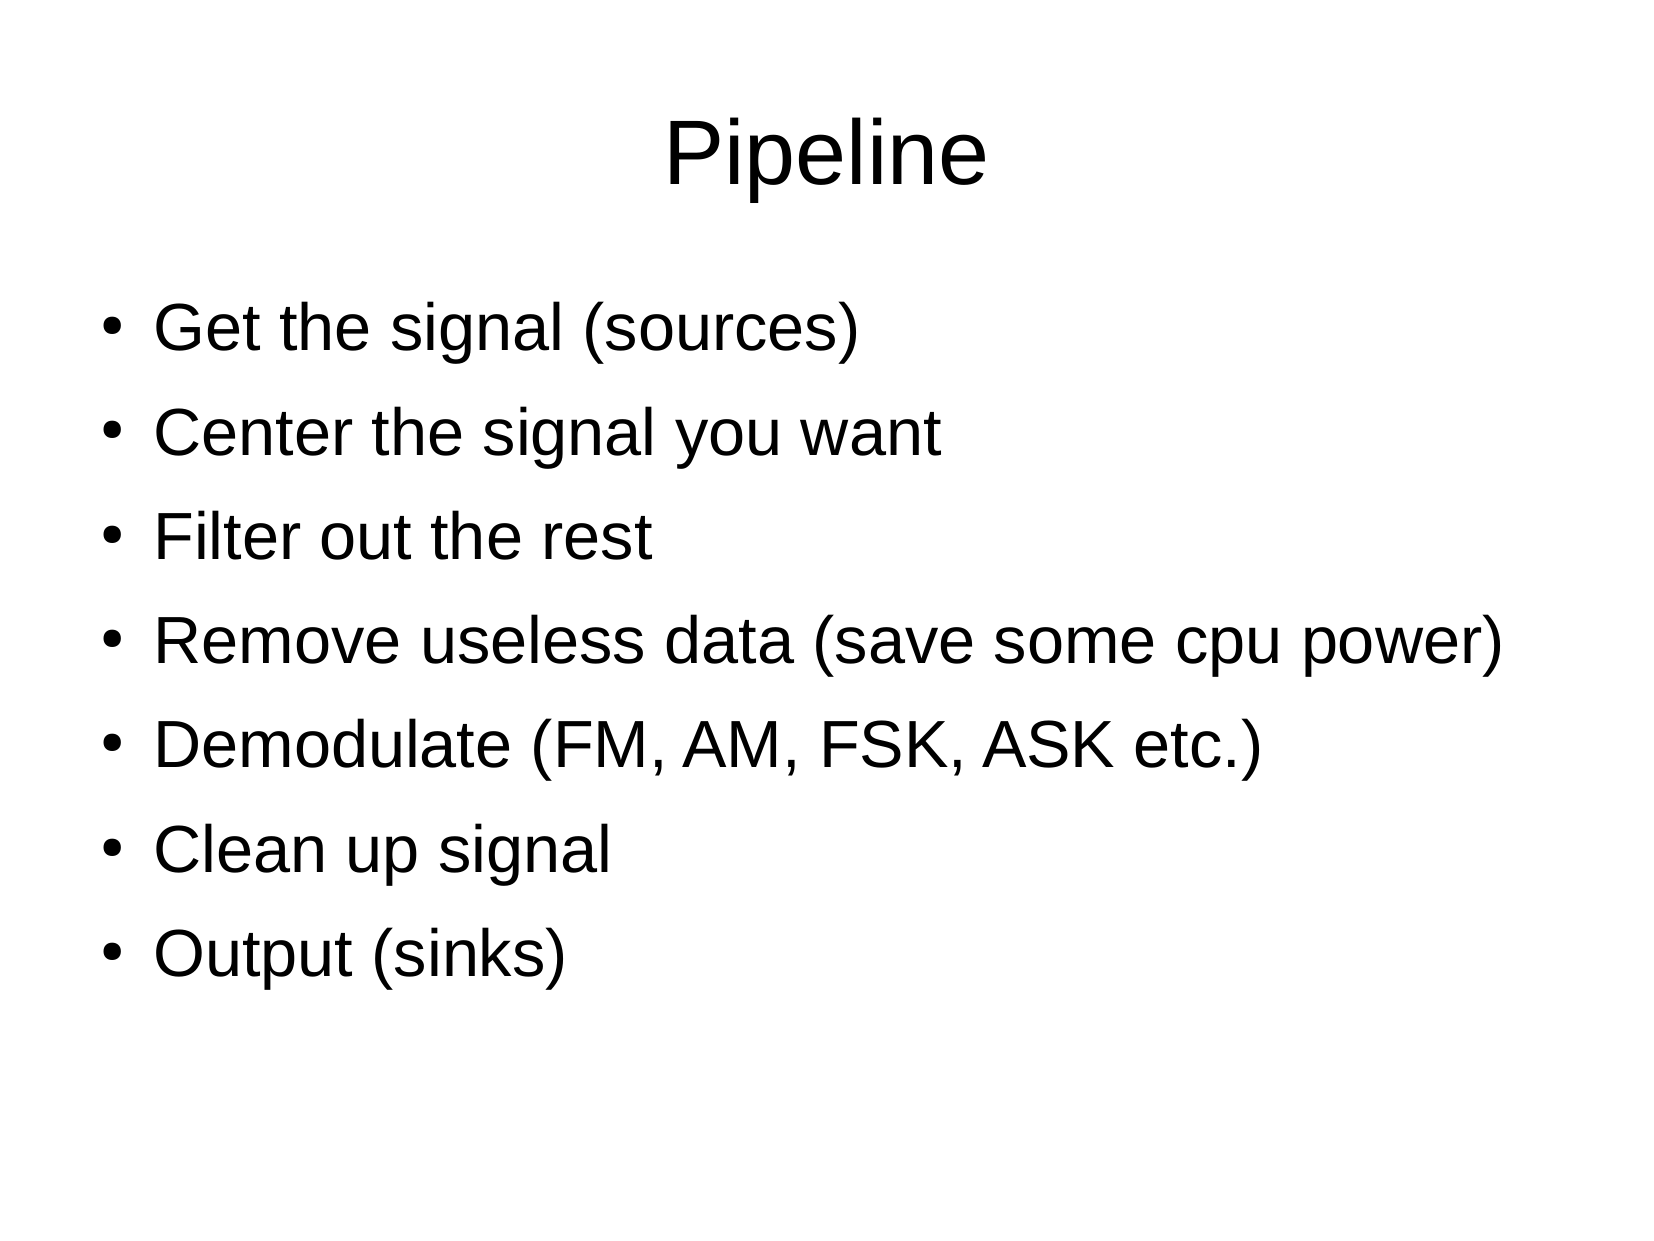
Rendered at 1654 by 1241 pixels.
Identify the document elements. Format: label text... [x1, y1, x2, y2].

list Get the signal (sources) Center the signal you want Filter out the rest Remove useless data (save some cpu power) Demodulate (FM, AM, FSK, ASK etc.) Clean up signal Output (sinks) [82, 290, 1571, 1010]
title Pipeline [82, 49, 1571, 257]
